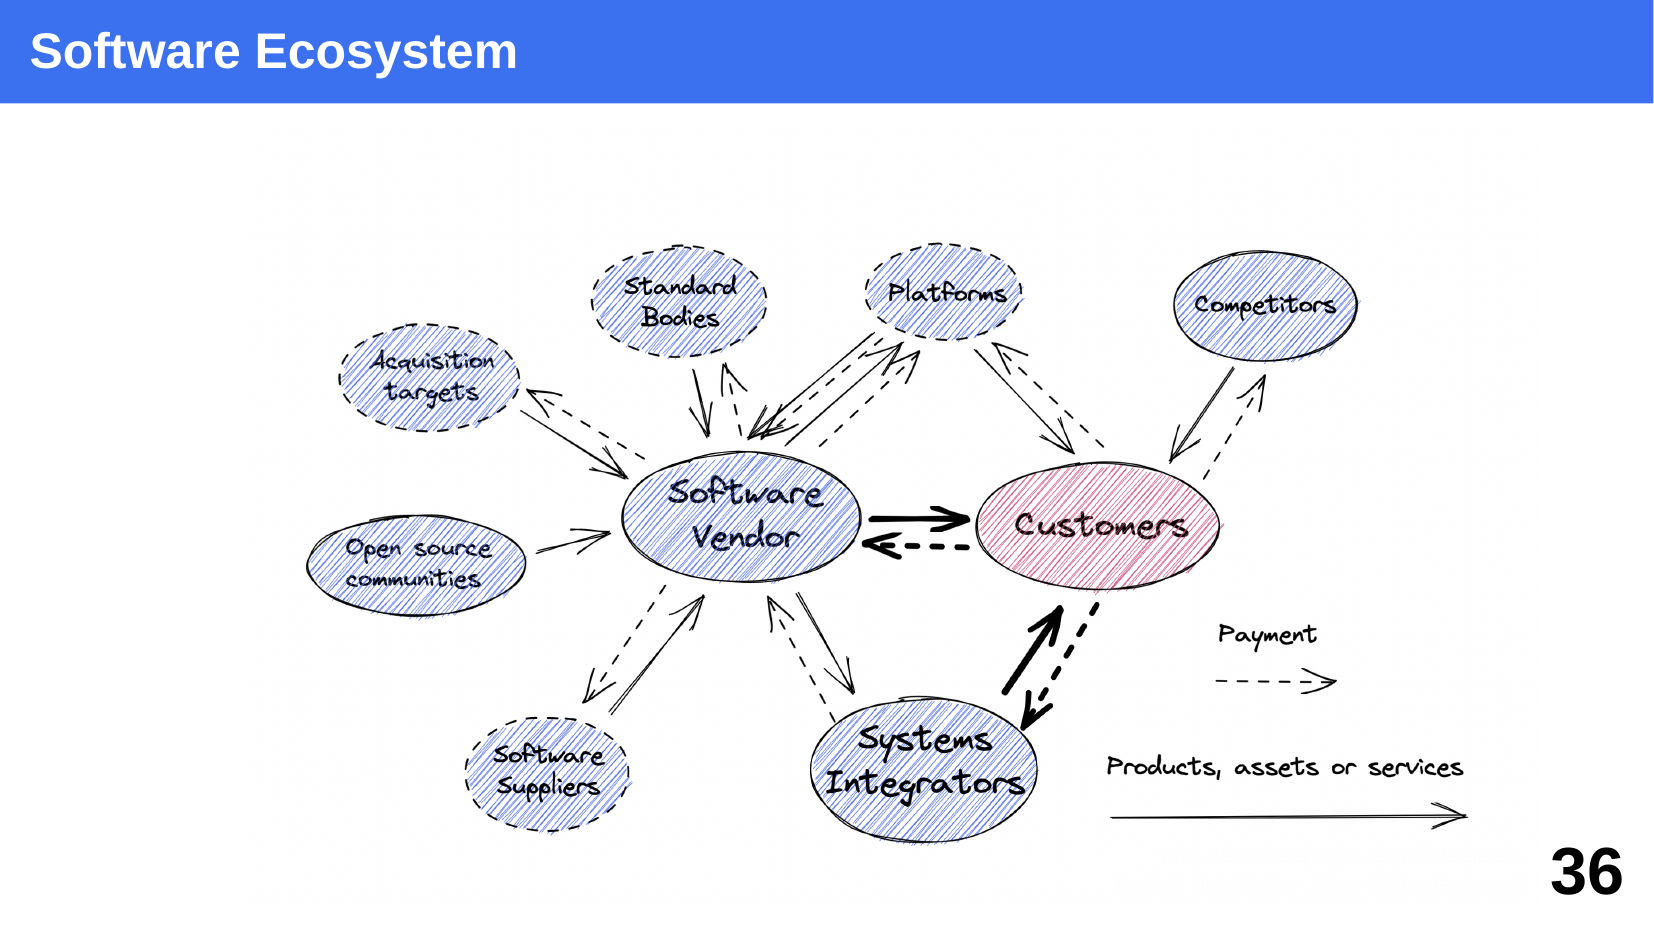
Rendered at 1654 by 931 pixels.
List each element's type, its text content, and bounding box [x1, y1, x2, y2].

title Software Ecosystem [0, 0, 1654, 104]
picture [248, 126, 1538, 904]
